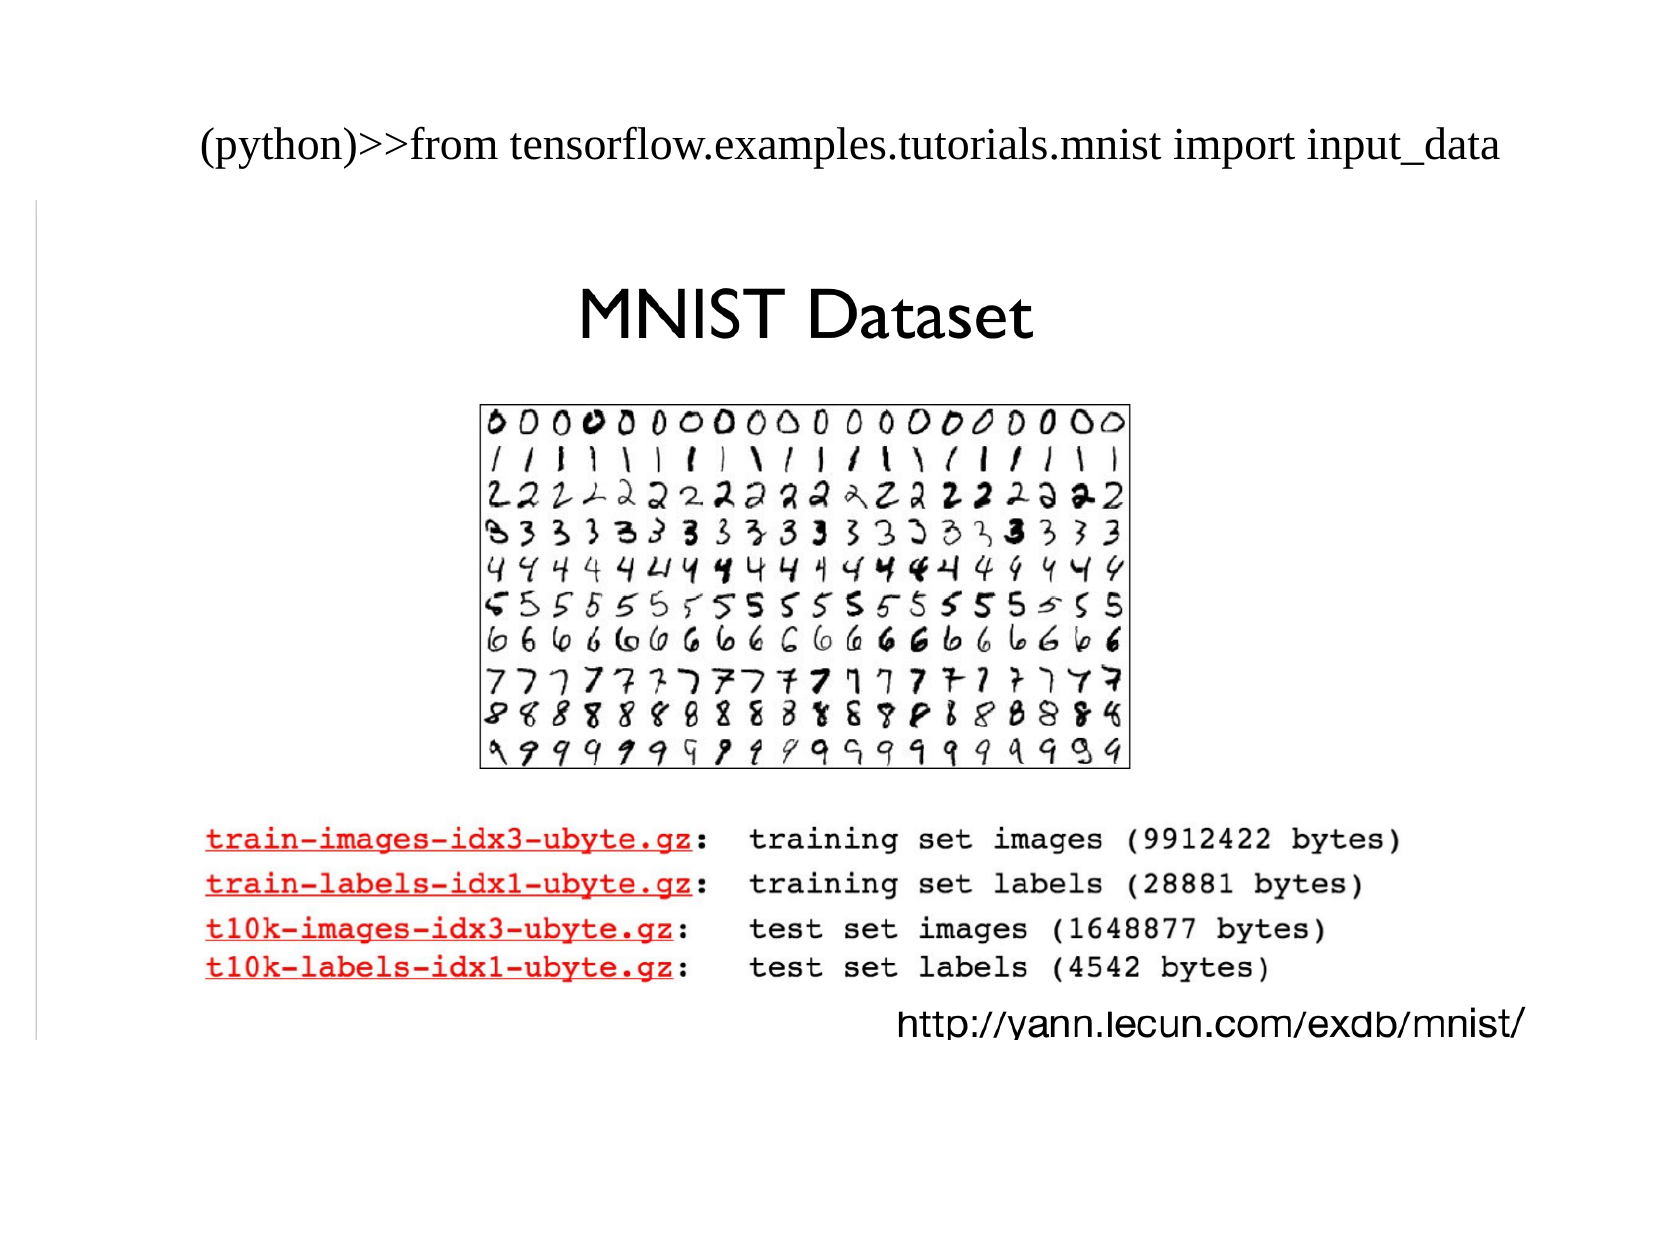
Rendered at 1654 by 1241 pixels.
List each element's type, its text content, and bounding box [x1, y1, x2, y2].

list (python)>>from tensorflow.examples.tutorials.mnist import input_data [70, 119, 1560, 200]
picture [35, 200, 1573, 1040]
